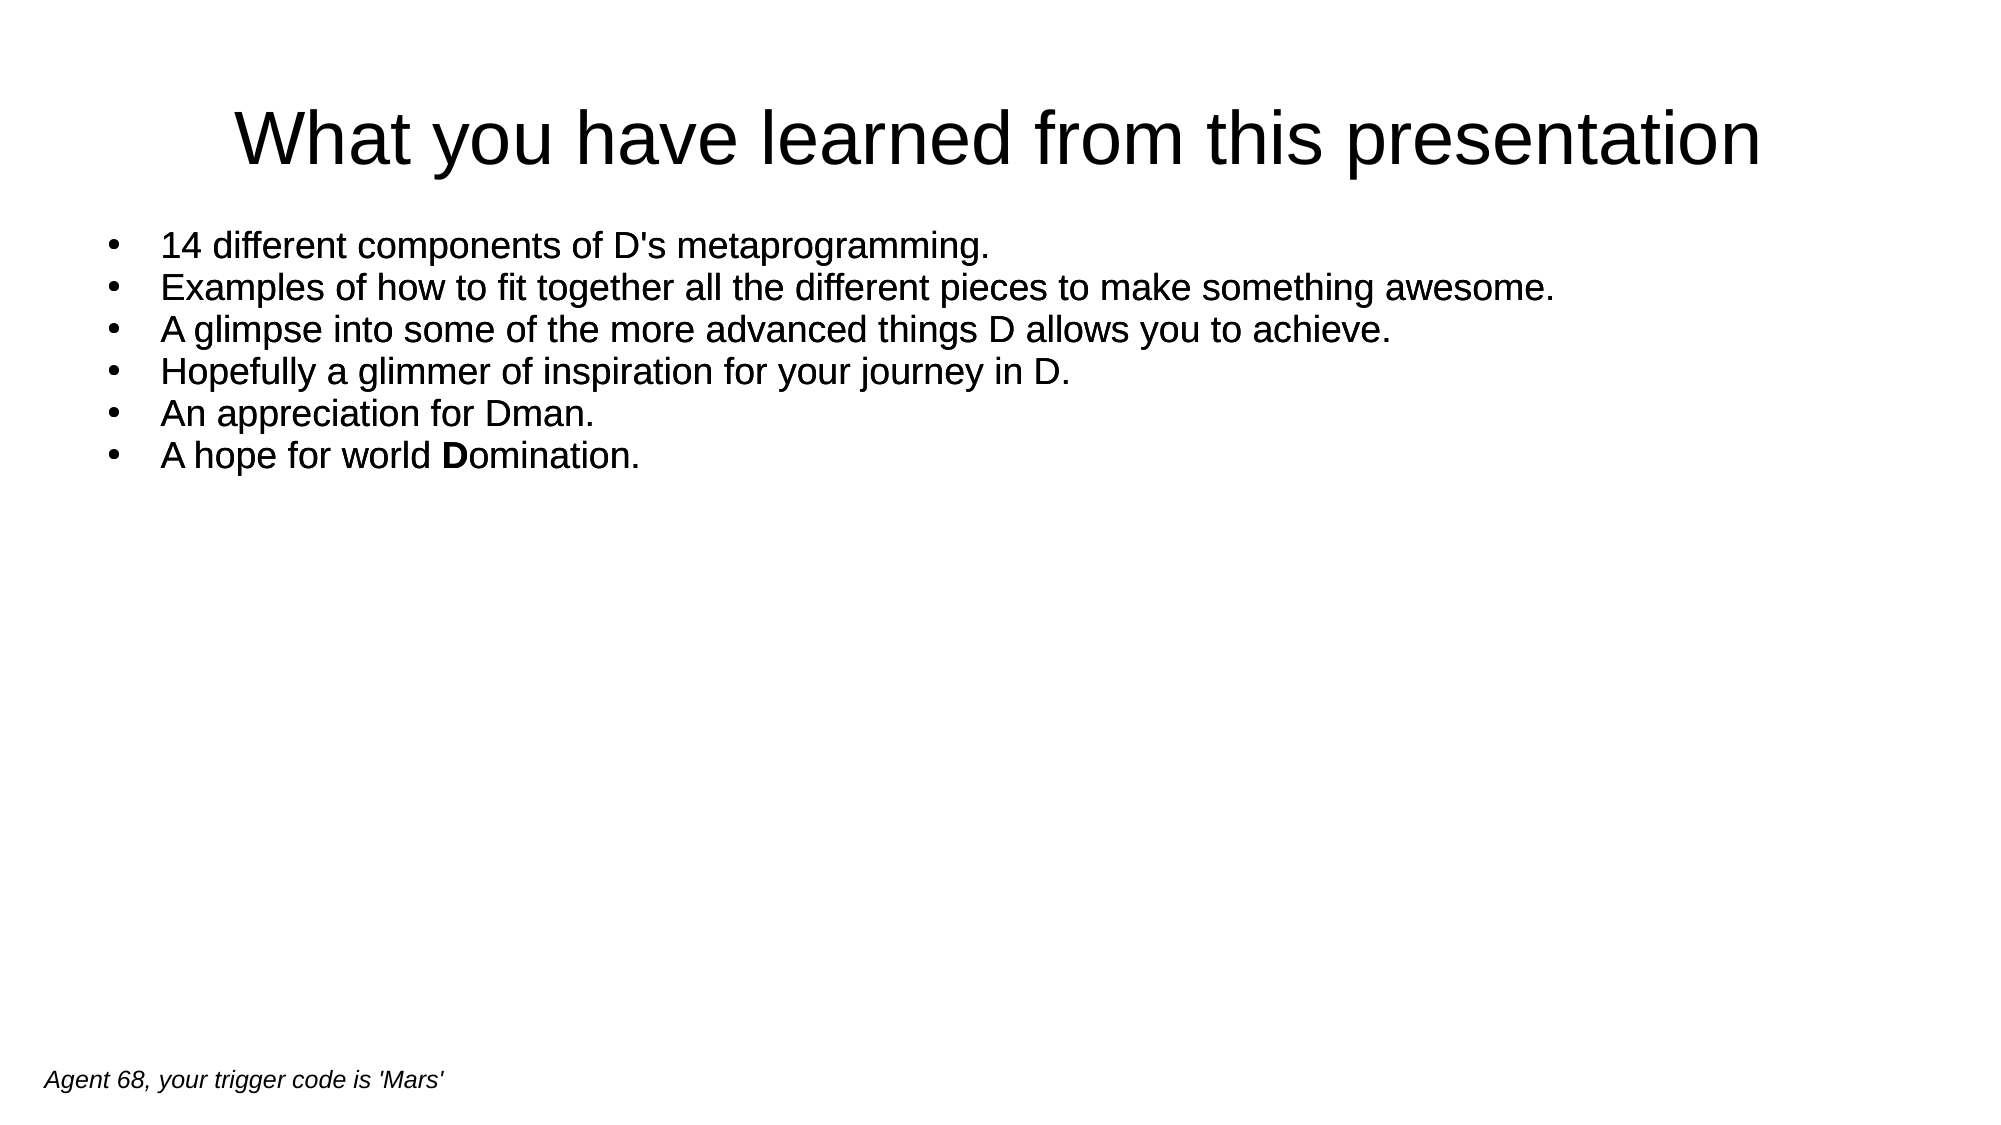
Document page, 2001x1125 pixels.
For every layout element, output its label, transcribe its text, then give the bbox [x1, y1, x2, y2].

text_box Agent 68, your trigger code is 'Mars' [29, 1058, 916, 1125]
text_box 14 different components of D's metaprogramming. Examples of how to fit together all the different pieces to make something awesome. A glimpse into some of the more advanced things D allows you to achieve. Hopefully a glimmer of inspiration for your journey in D. An appreciation for Dman. A hope for world Domination. [75, 217, 1927, 907]
title What you have learned from this presentation [99, 44, 1900, 217]
